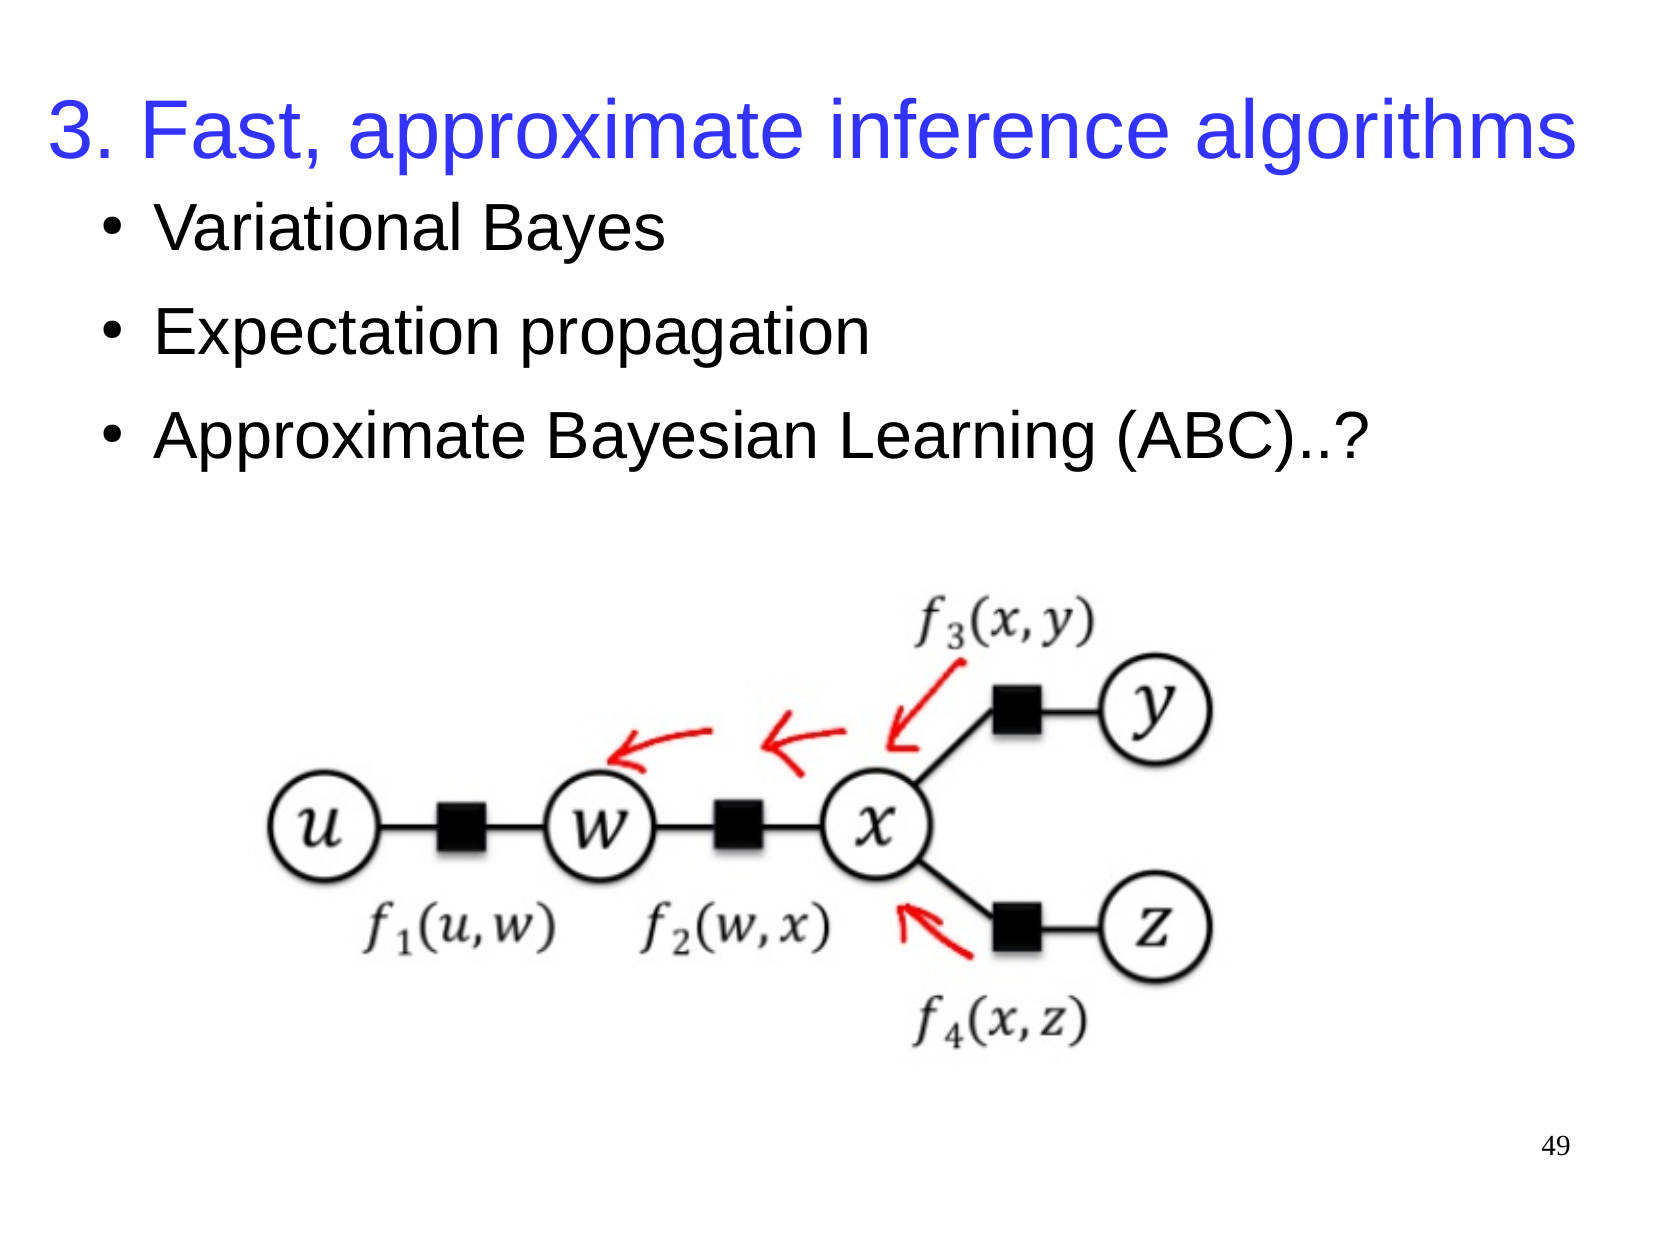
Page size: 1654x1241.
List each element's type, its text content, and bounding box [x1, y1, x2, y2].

picture [247, 587, 1236, 1092]
list Variational Bayes Expectation propagation Approximate Bayesian Learning (ABC)..? [82, 189, 1571, 910]
title 3. Fast, approximate inference algorithms [47, 37, 1600, 317]
